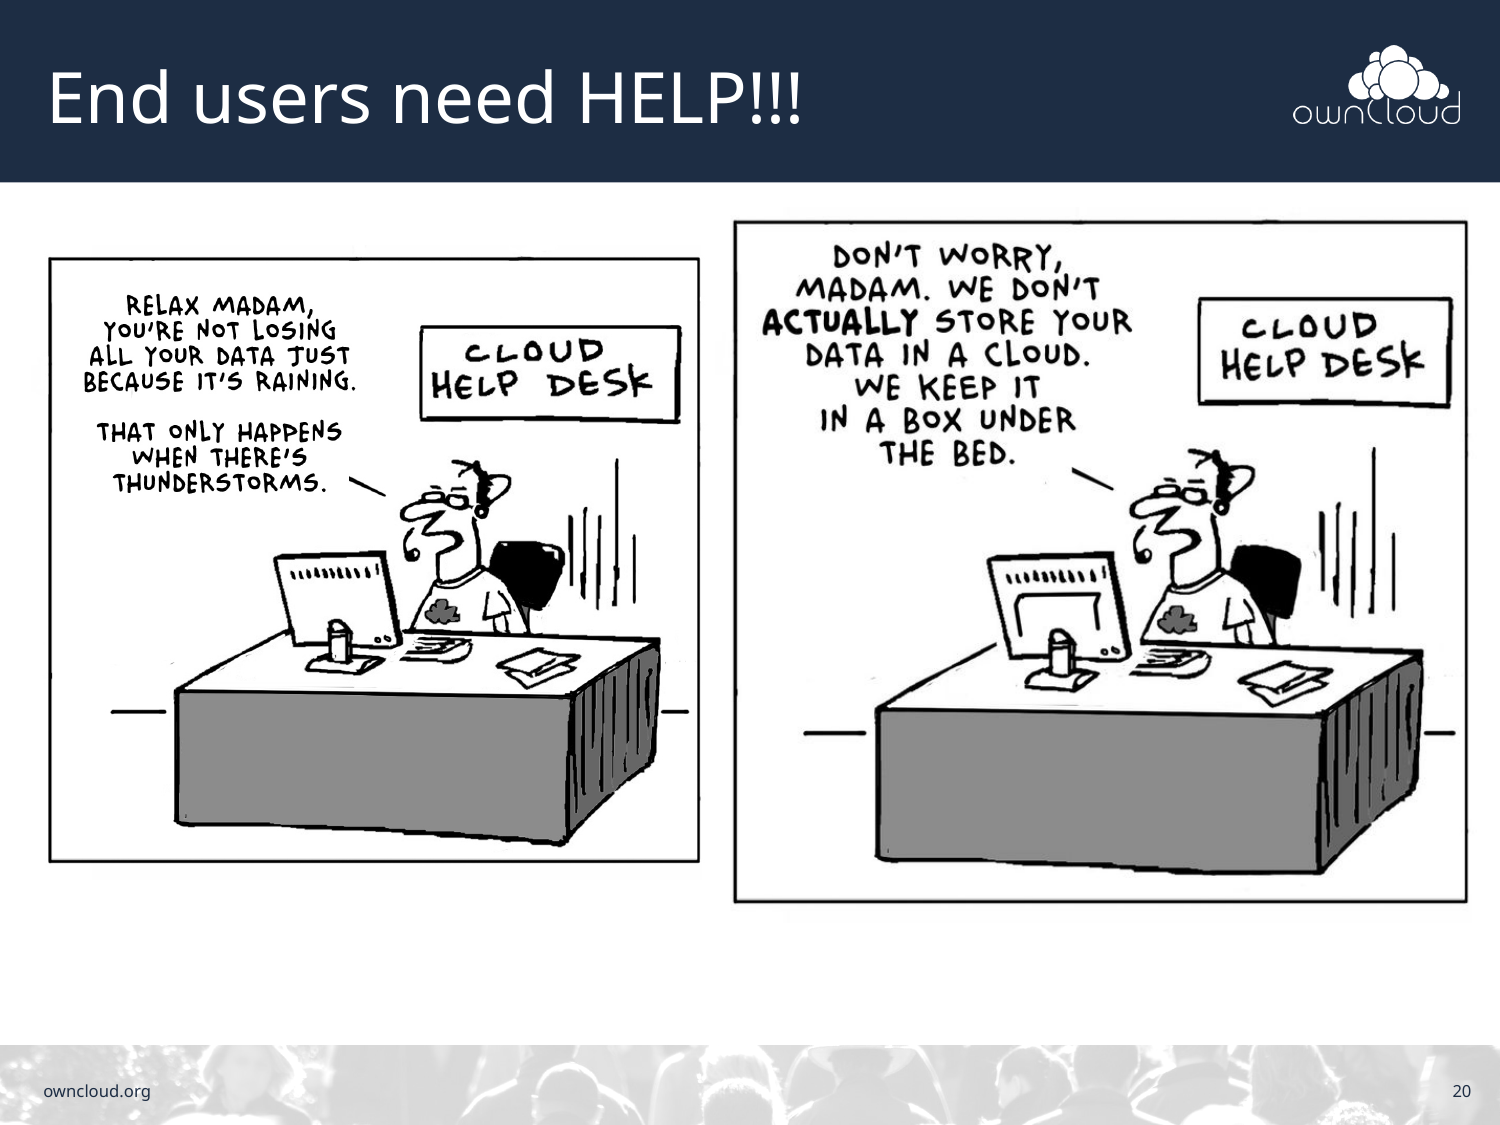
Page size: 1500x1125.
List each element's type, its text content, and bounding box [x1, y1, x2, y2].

picture [0, 1045, 1500, 1125]
title End users need HELP!!! [46, 5, 1258, 187]
picture [31, 207, 1485, 923]
picture [1293, 45, 1460, 124]
